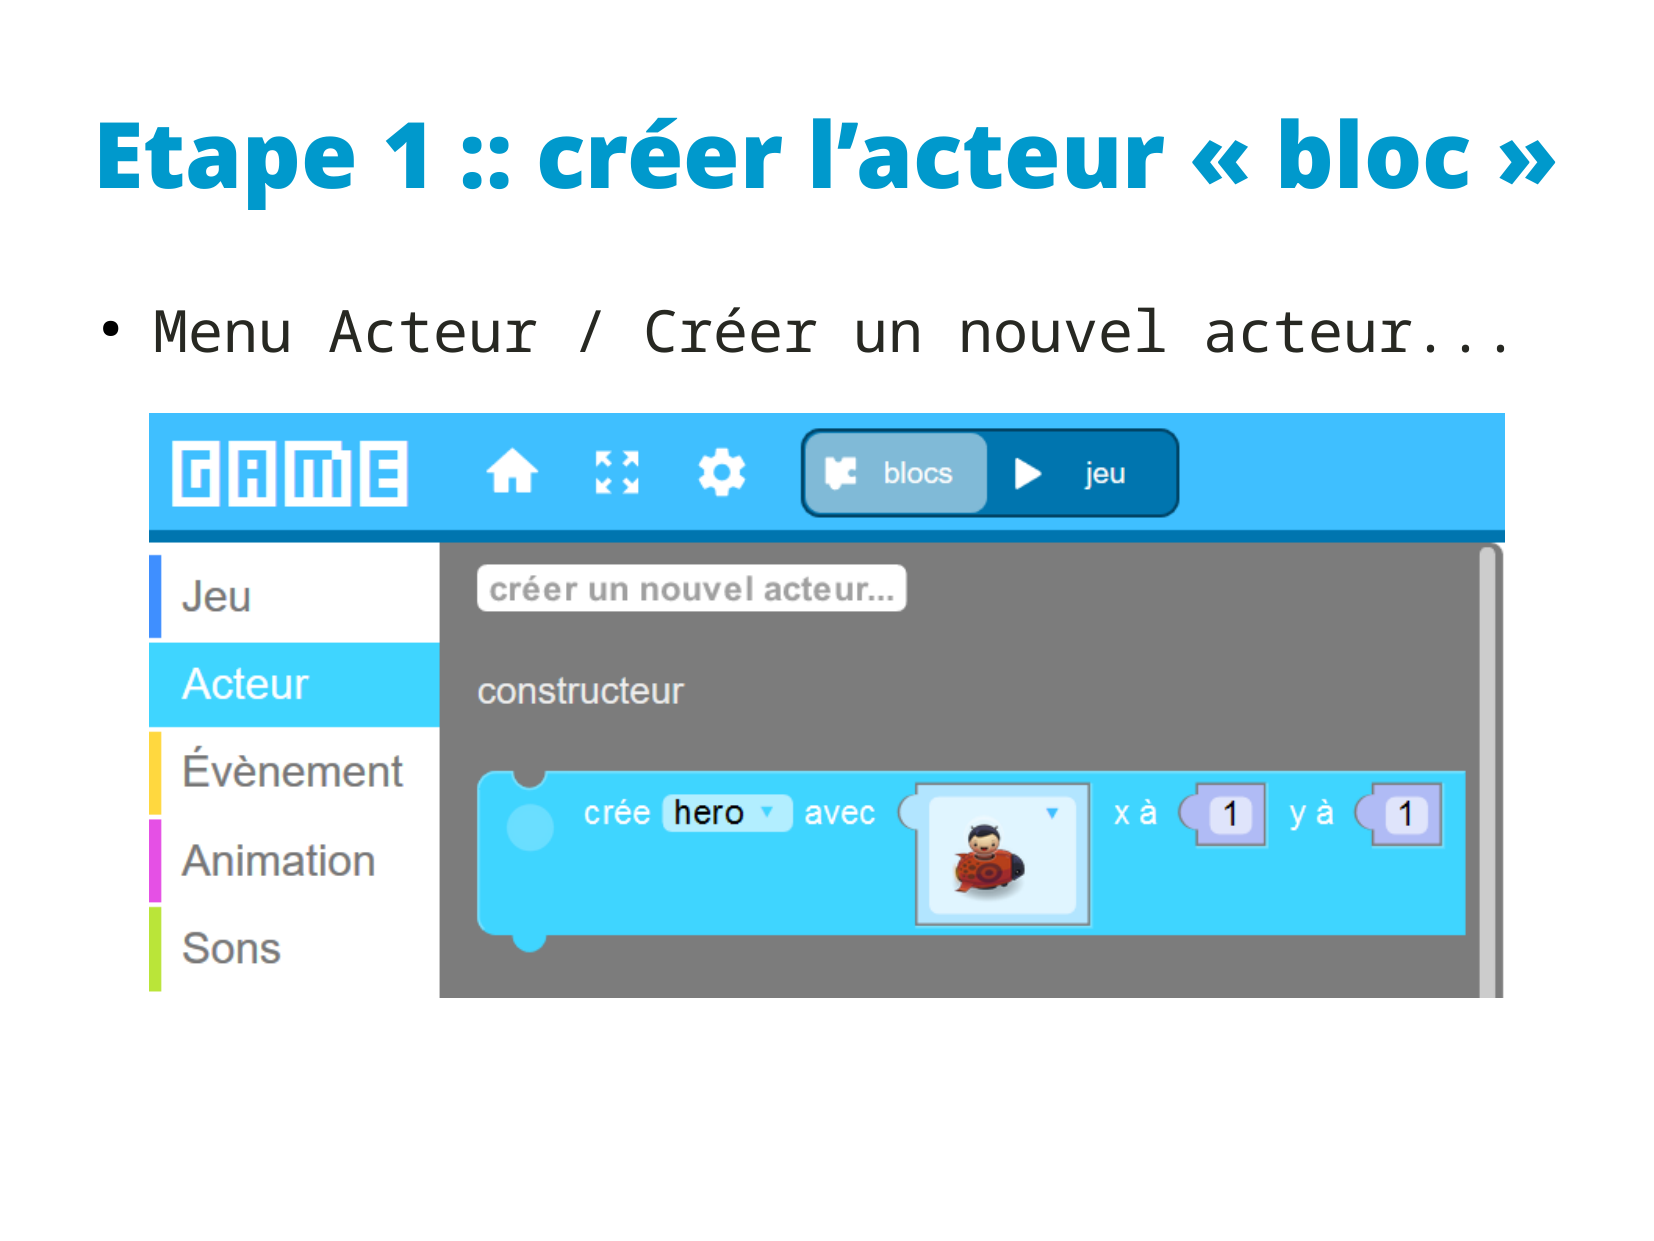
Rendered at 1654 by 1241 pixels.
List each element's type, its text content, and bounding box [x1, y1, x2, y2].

picture [149, 413, 1505, 529]
list Menu Acteur / Créer un nouvel acteur... [82, 290, 1571, 1010]
picture [149, 543, 1505, 998]
title Etape 1 :: créer l’acteur « bloc » [82, 49, 1571, 257]
